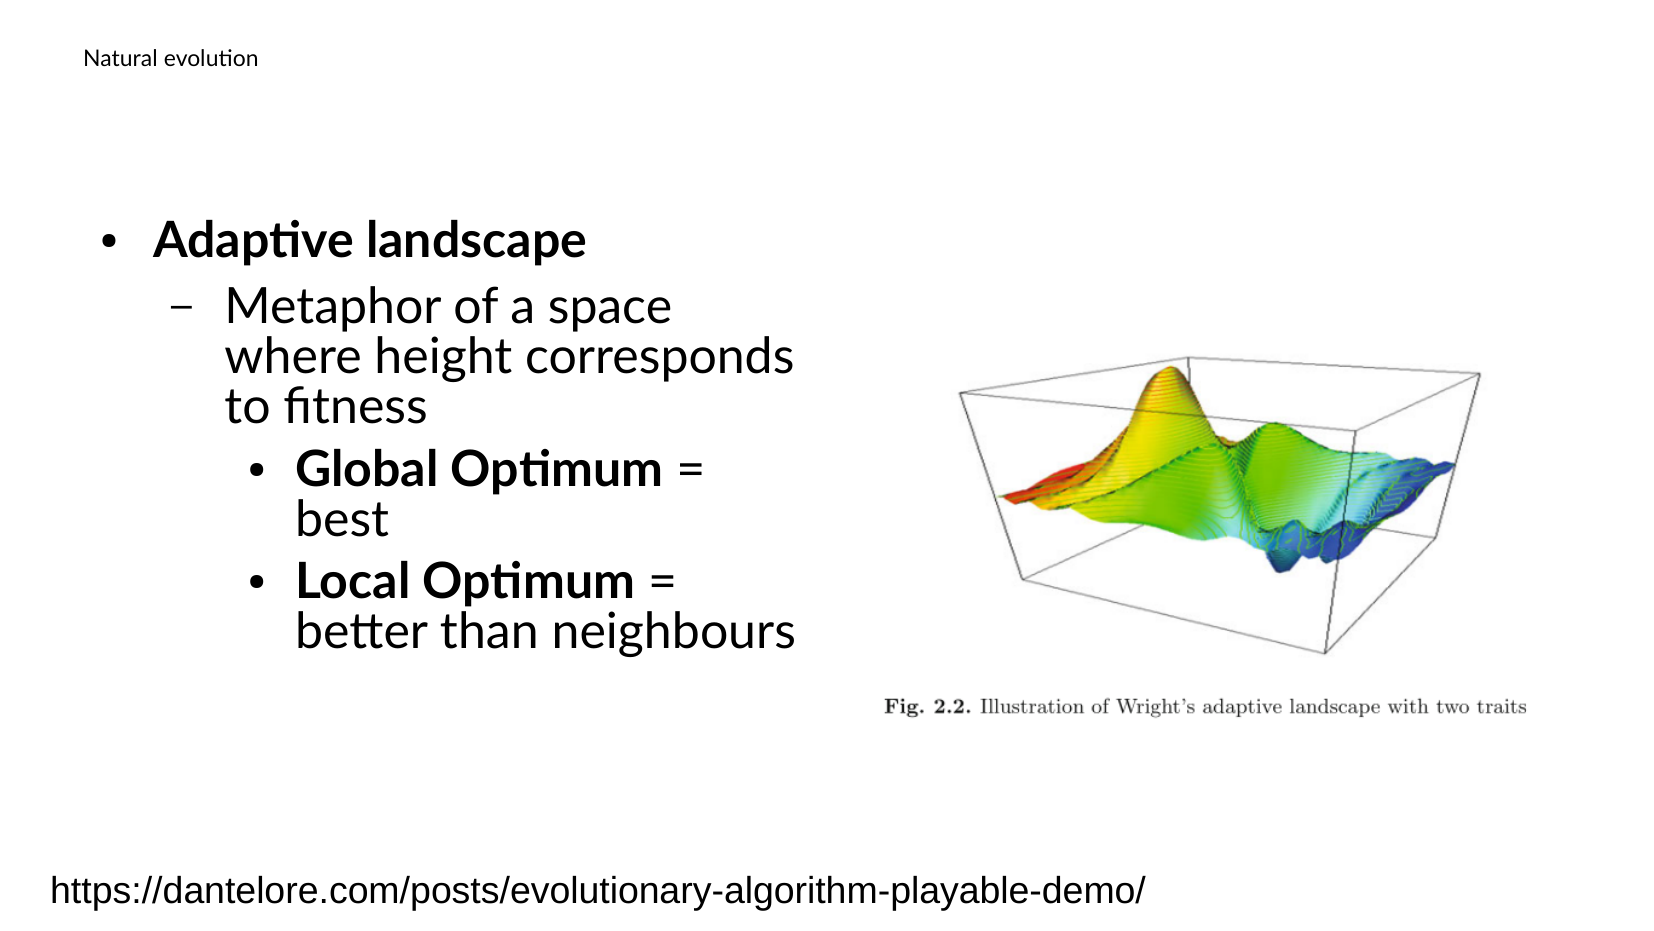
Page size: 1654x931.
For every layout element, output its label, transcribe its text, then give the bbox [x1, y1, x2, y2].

title Natural evolution [83, 0, 1571, 119]
picture [845, 285, 1572, 770]
text_box https://dantelore.com/posts/evolutionary-algorithm-playable-demo/ [35, 862, 1162, 920]
list Adaptive landscape Metaphor of a space where height corresponds to fitness Global Optimum = best Local Optimum = better than neighbours [82, 217, 809, 839]
